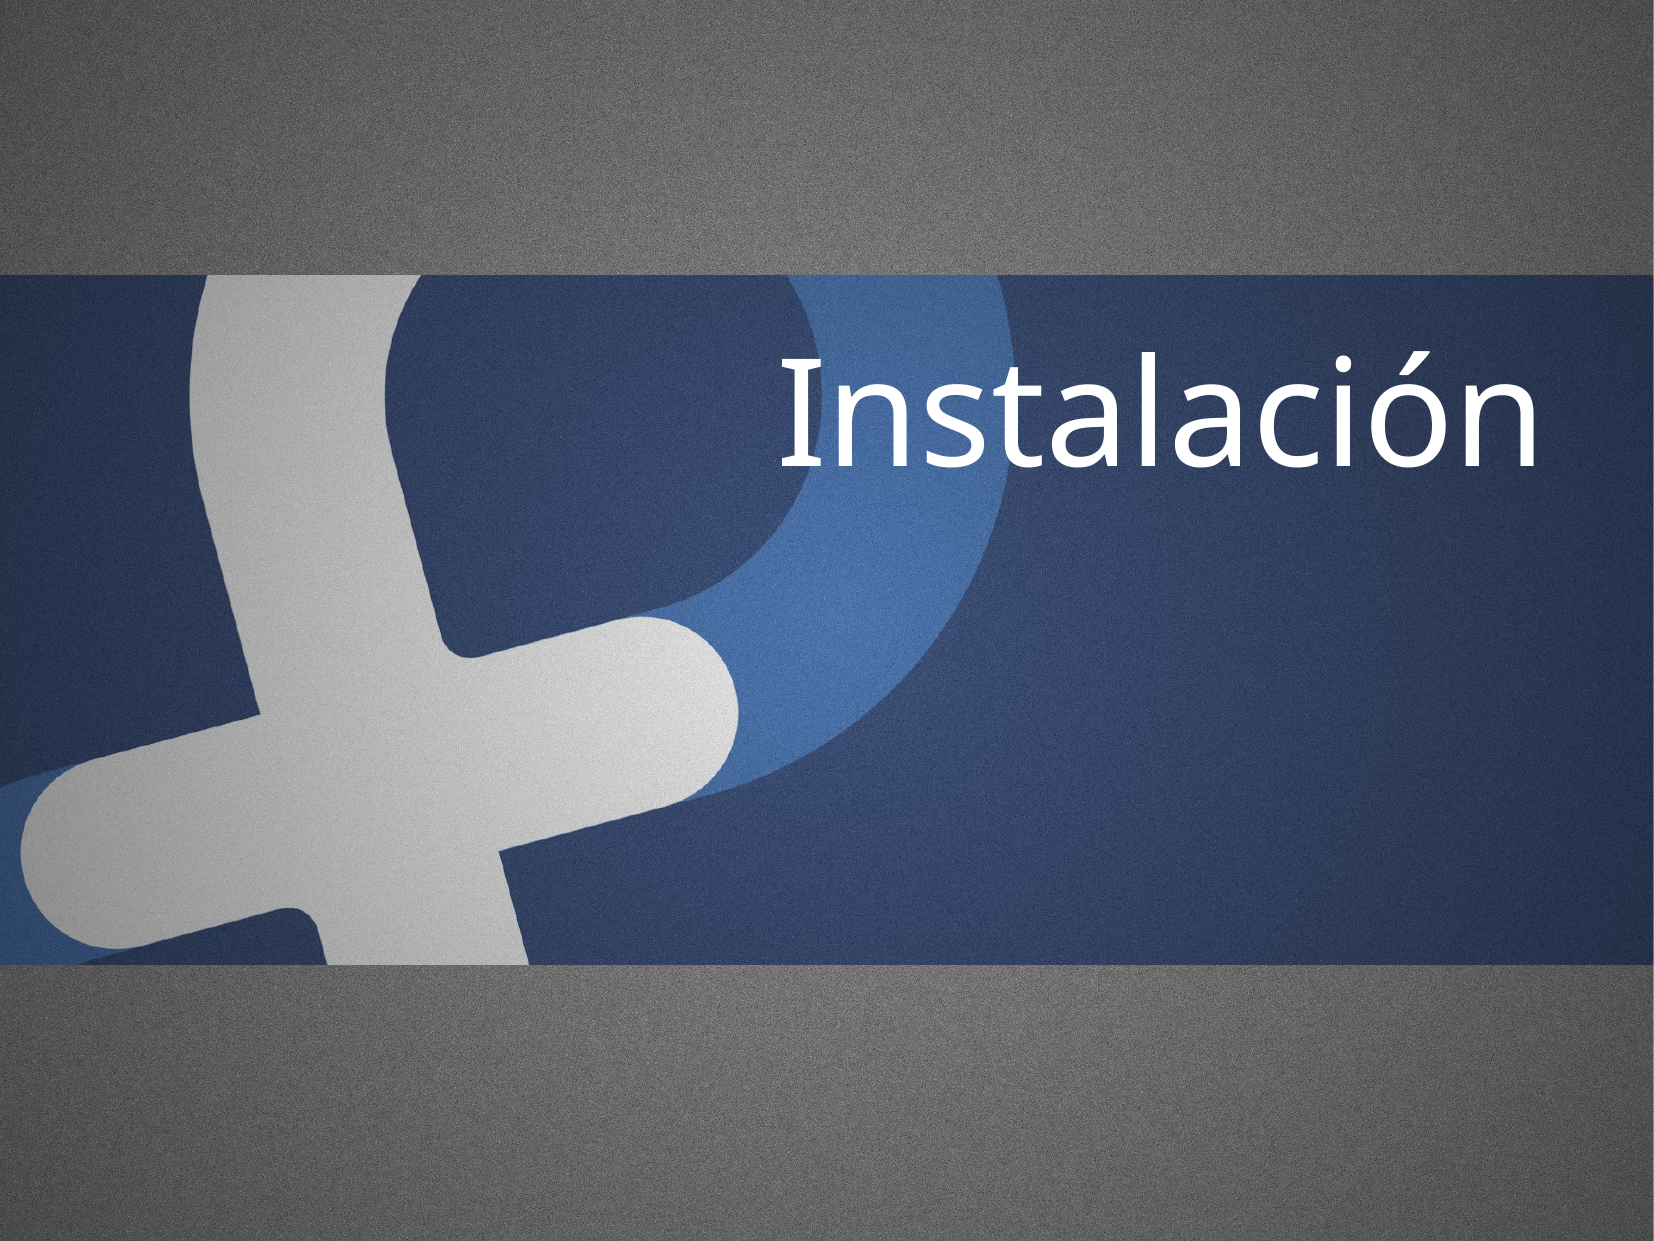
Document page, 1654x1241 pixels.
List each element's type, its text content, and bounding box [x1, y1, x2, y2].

text_box Instalación [447, 315, 1563, 654]
picture [0, 0, 1654, 1241]
